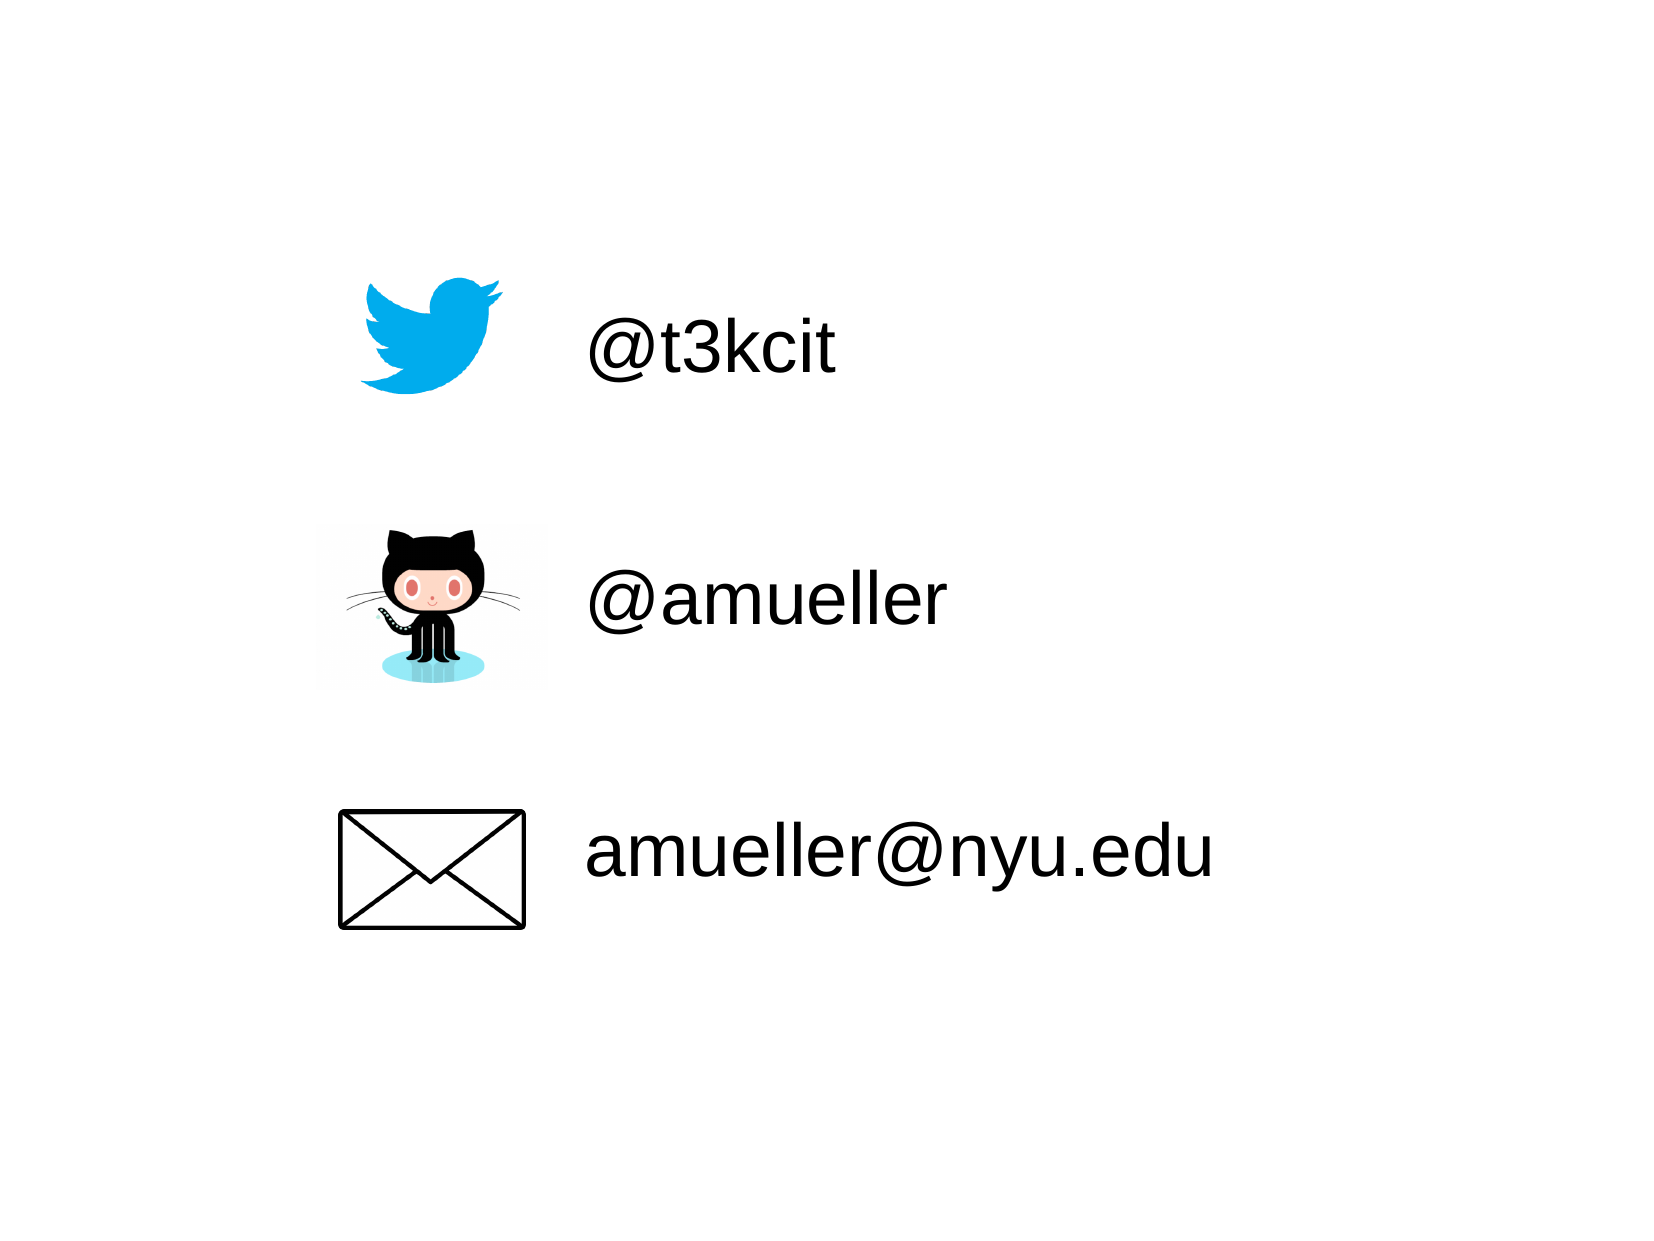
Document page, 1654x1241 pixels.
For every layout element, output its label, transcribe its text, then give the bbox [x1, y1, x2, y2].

text_box @t3kcit @amueller amueller@nyu.edu [570, 213, 1269, 901]
picture [338, 809, 526, 931]
picture [311, 215, 552, 456]
picture [316, 524, 548, 691]
